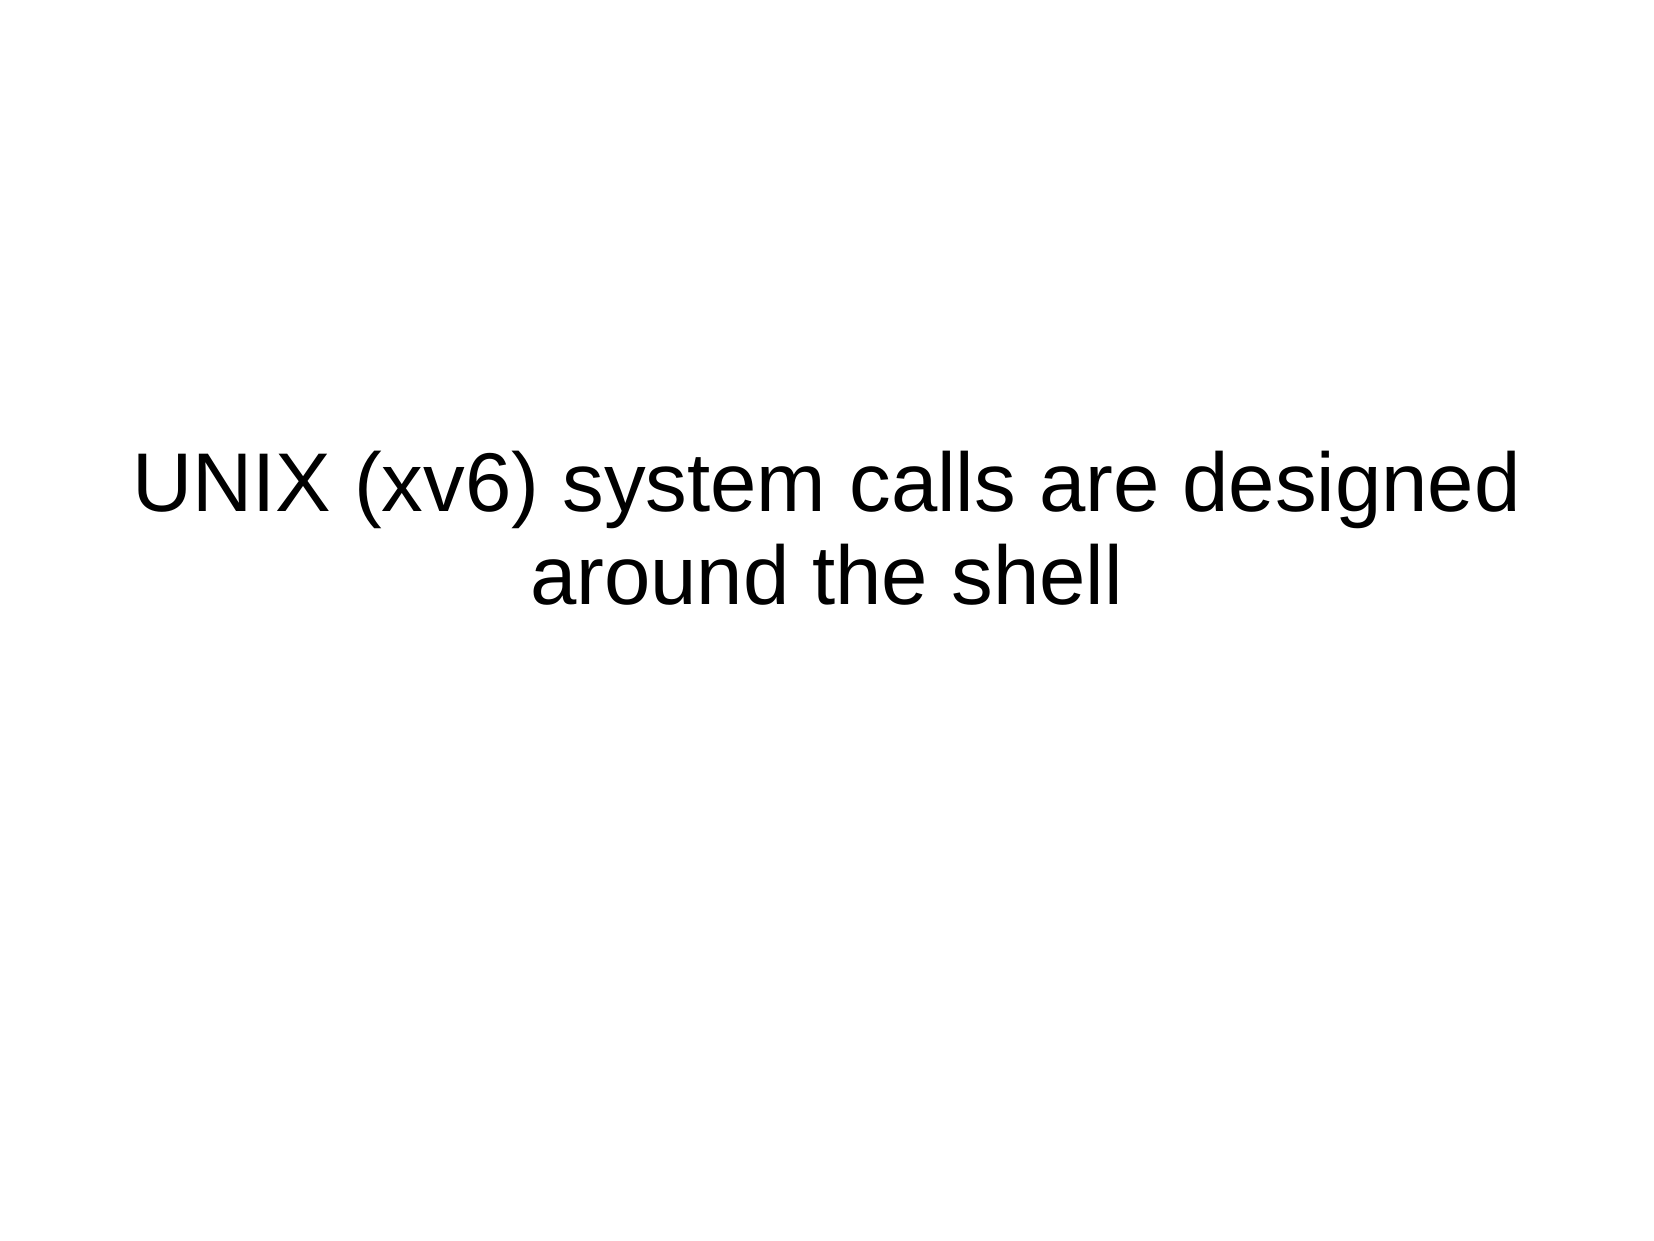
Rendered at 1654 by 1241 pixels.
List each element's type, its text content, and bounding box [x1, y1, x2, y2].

subtitle UNIX (xv6) system calls are designed around the shell [82, 49, 1571, 1010]
